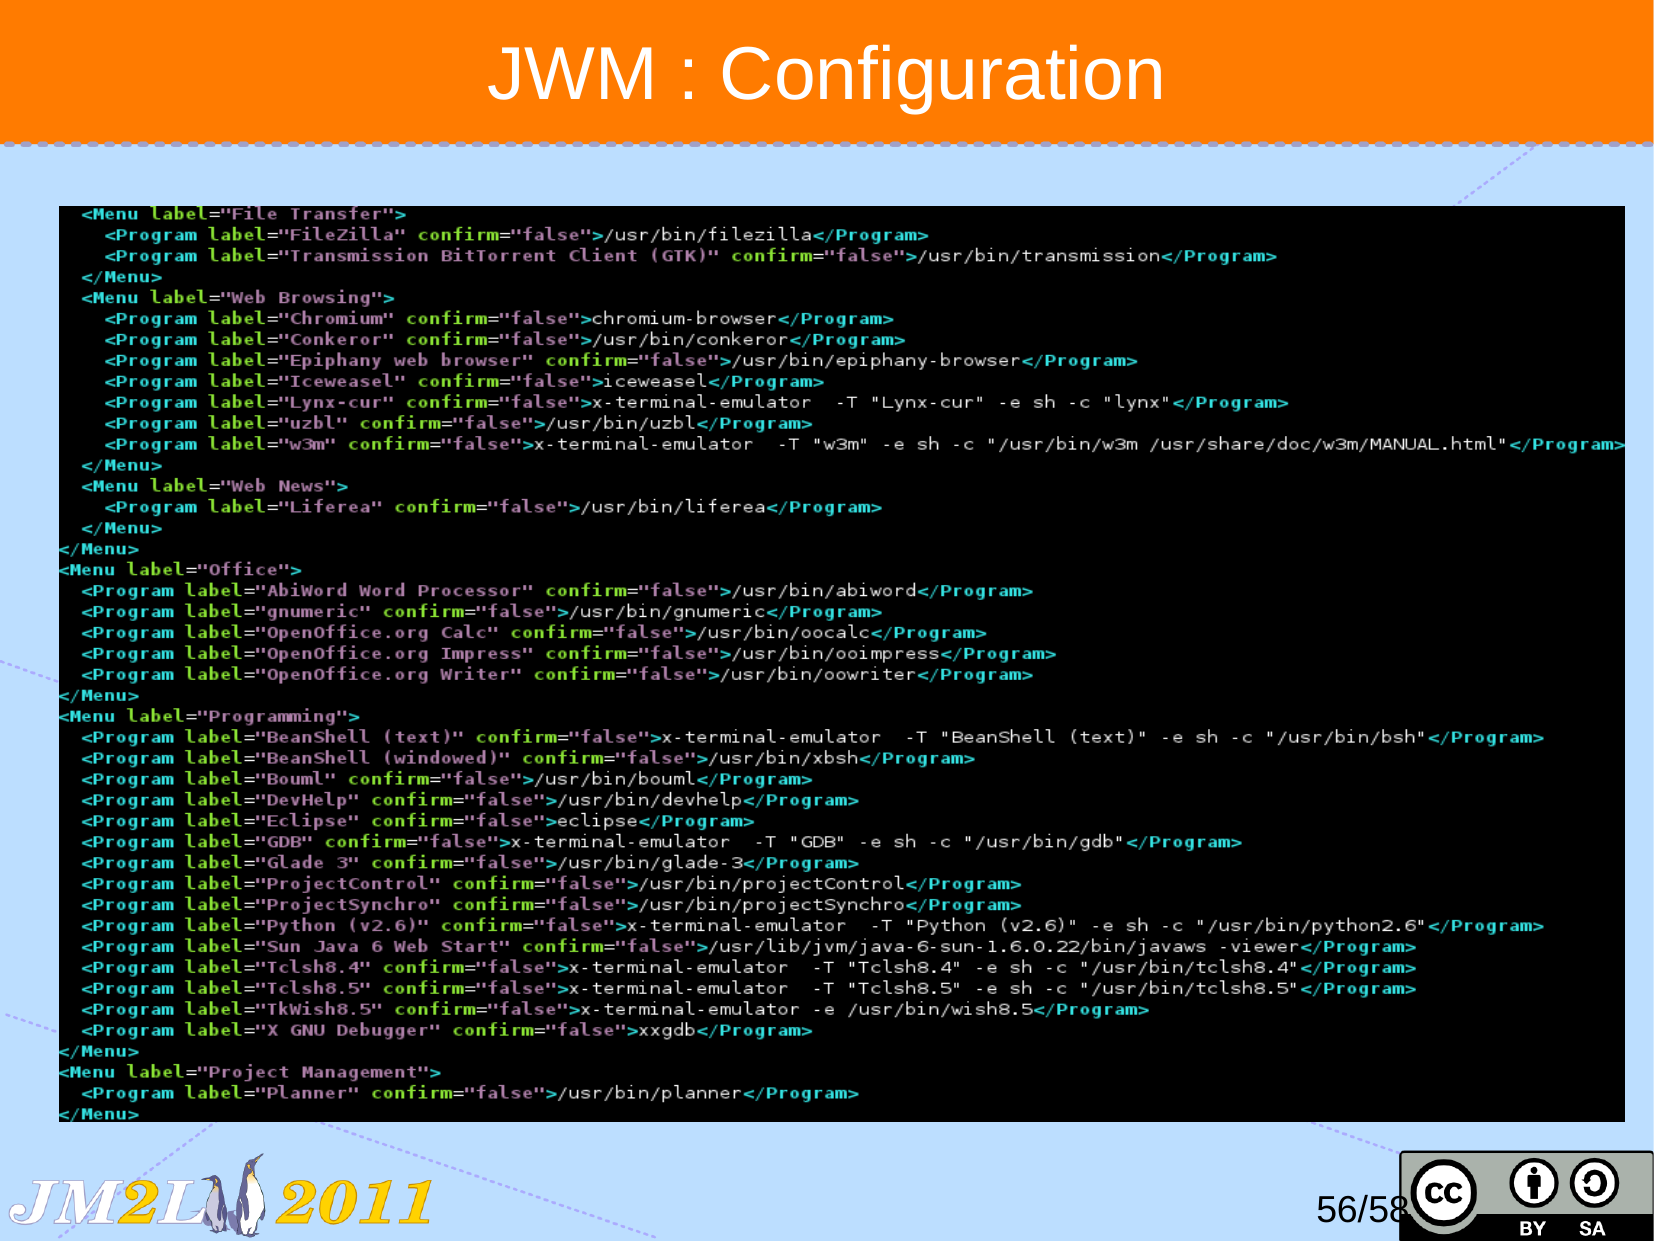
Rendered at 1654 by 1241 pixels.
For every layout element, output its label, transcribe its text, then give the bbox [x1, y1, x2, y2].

title JWM : Configuration [29, 0, 1625, 148]
picture [0, 0, 1654, 1241]
